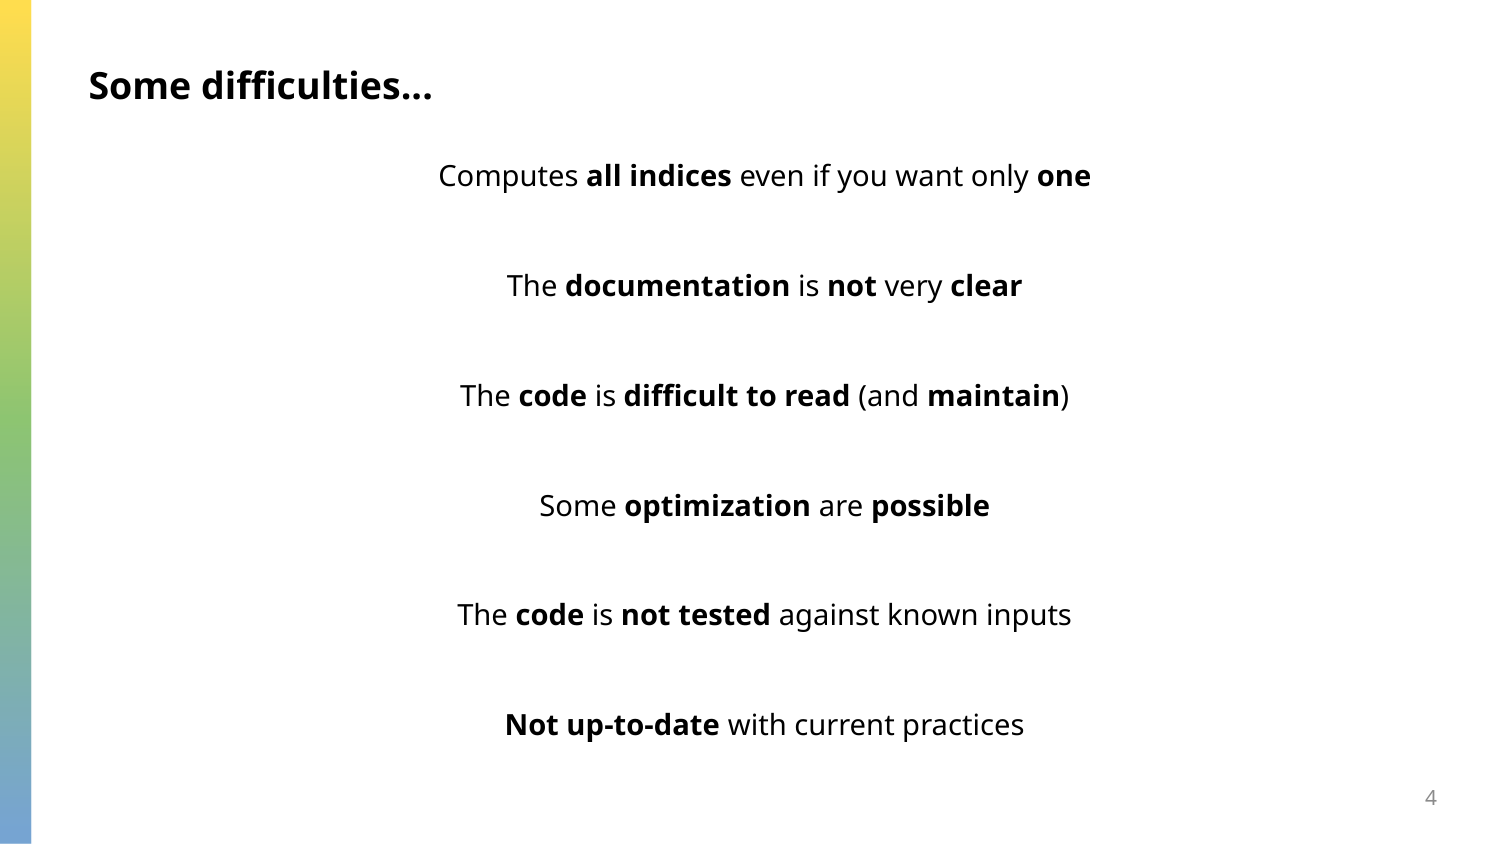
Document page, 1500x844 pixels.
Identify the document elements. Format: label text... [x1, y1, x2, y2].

list Some difficulties... [88, 61, 1442, 157]
text_box Not up-to-date with current practices [377, 697, 1152, 748]
picture [0, 0, 1500, 844]
text_box The code is not tested against known inputs [377, 587, 1152, 638]
text_box The code is difficult to read (and maintain) [377, 367, 1152, 419]
text_box Computes all indices even if you want only one [377, 147, 1152, 199]
text_box Some optimization are possible [377, 477, 1152, 528]
text_box The documentation is not very clear [377, 257, 1152, 309]
